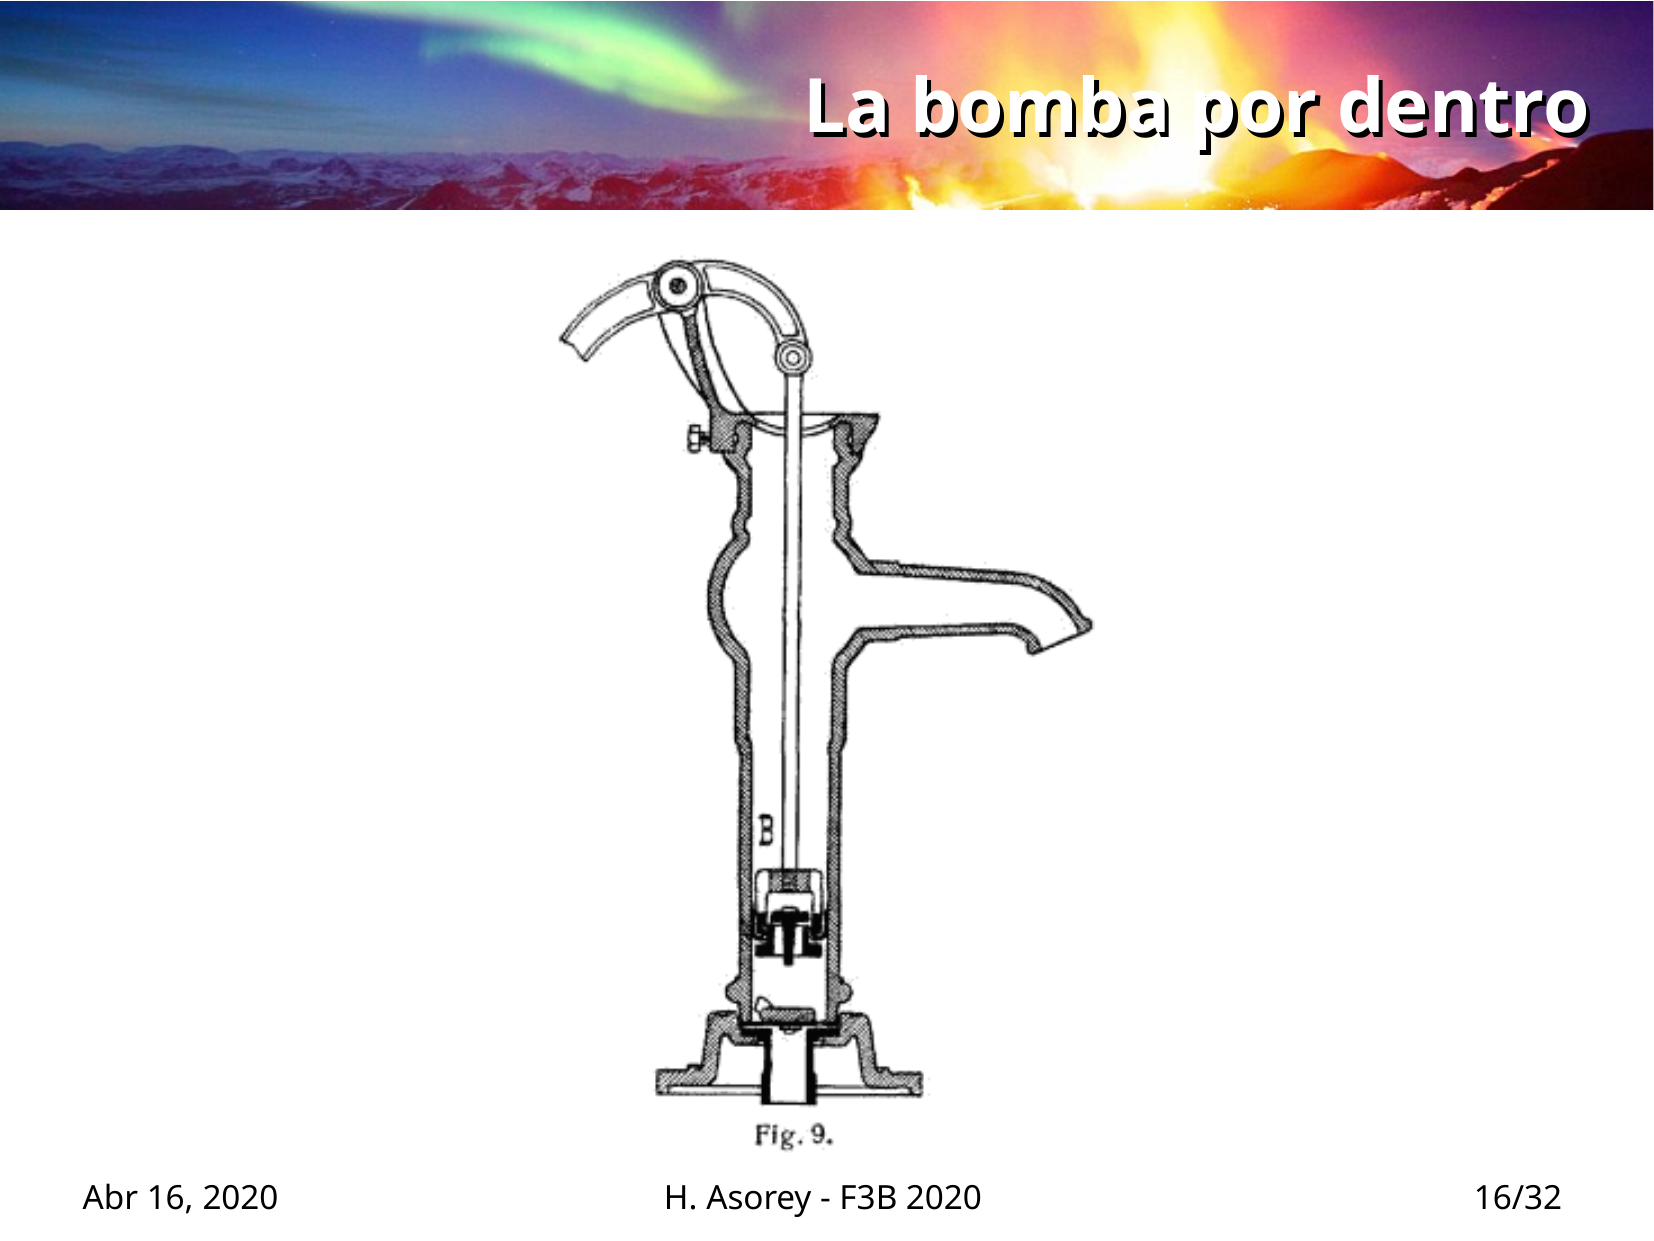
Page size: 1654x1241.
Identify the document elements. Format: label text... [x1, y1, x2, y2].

picture [0, 1, 1654, 210]
title La bomba por dentro [45, 15, 1606, 191]
picture [555, 254, 1095, 1156]
